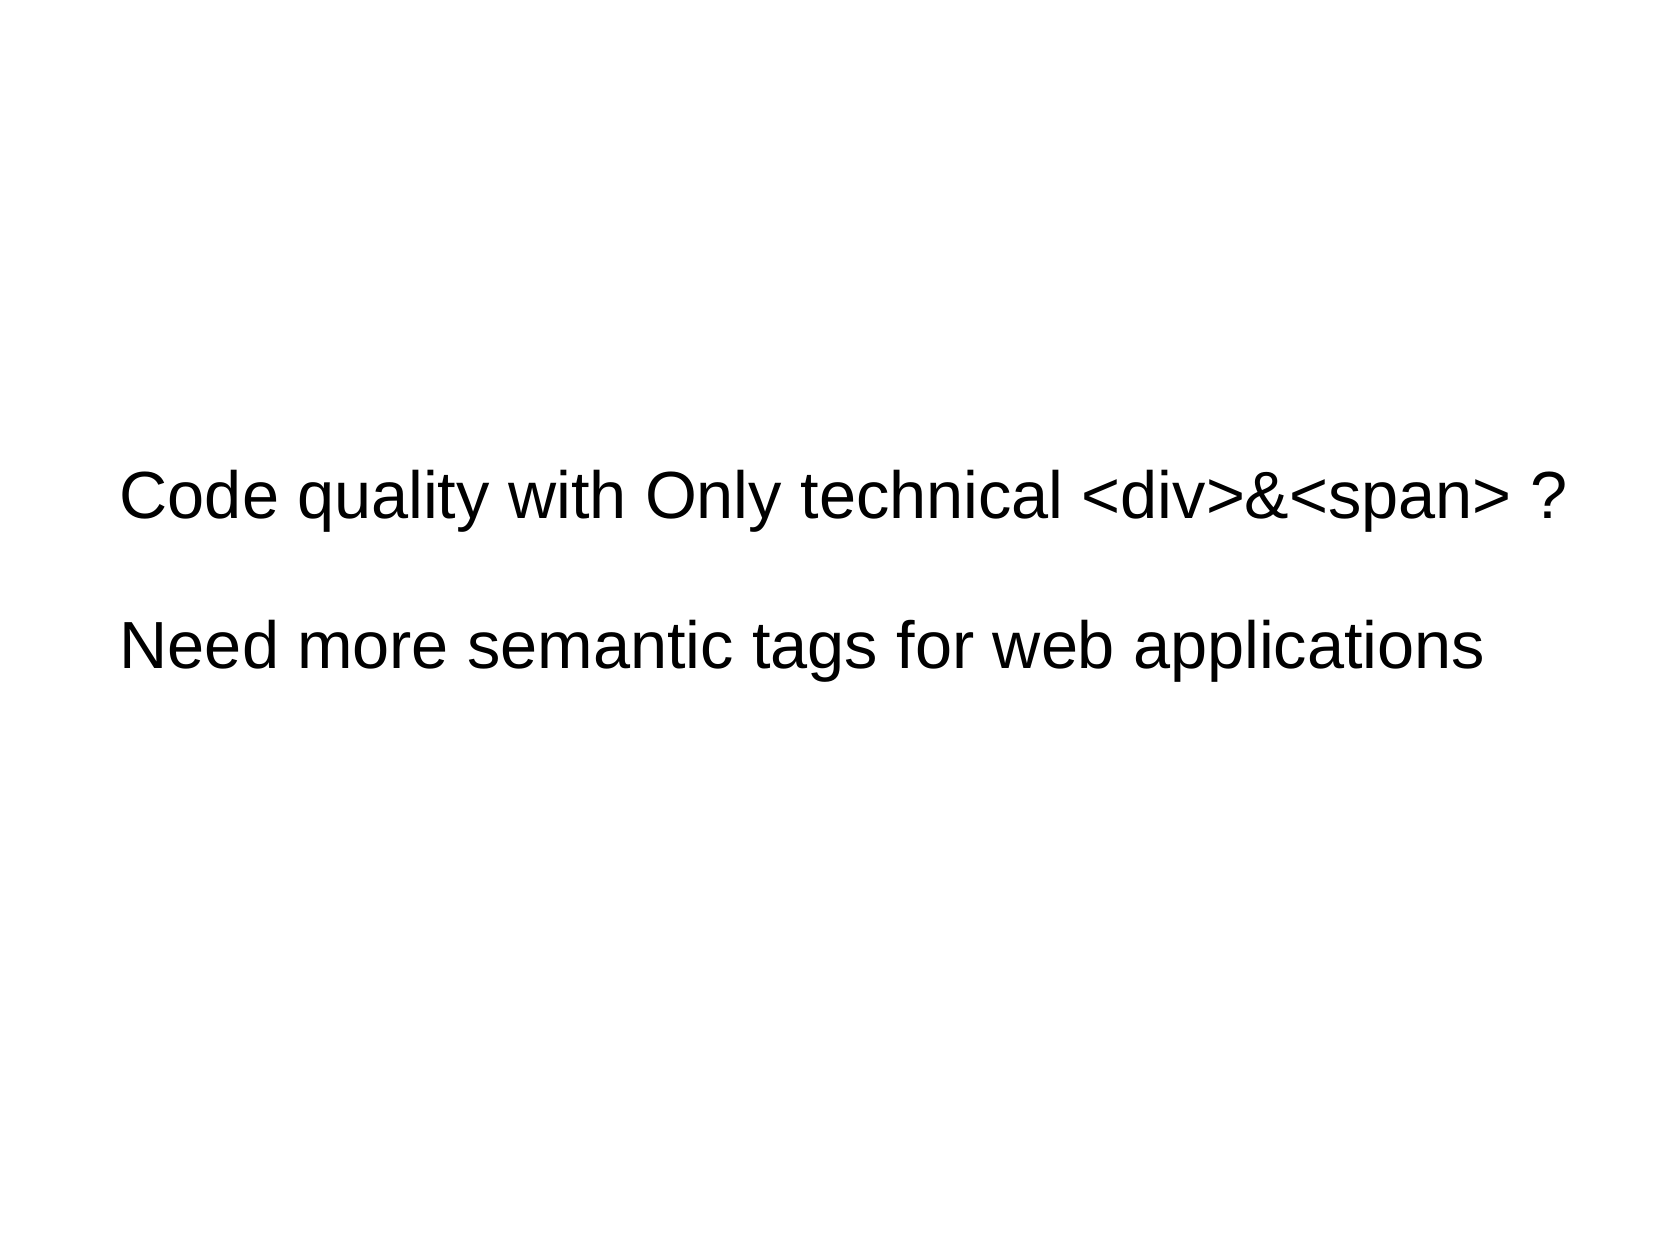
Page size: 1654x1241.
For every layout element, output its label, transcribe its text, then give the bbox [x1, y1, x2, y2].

text_box Code quality with Only technical <div>&<span> ? Need more semantic tags for web applications [105, 451, 1588, 691]
